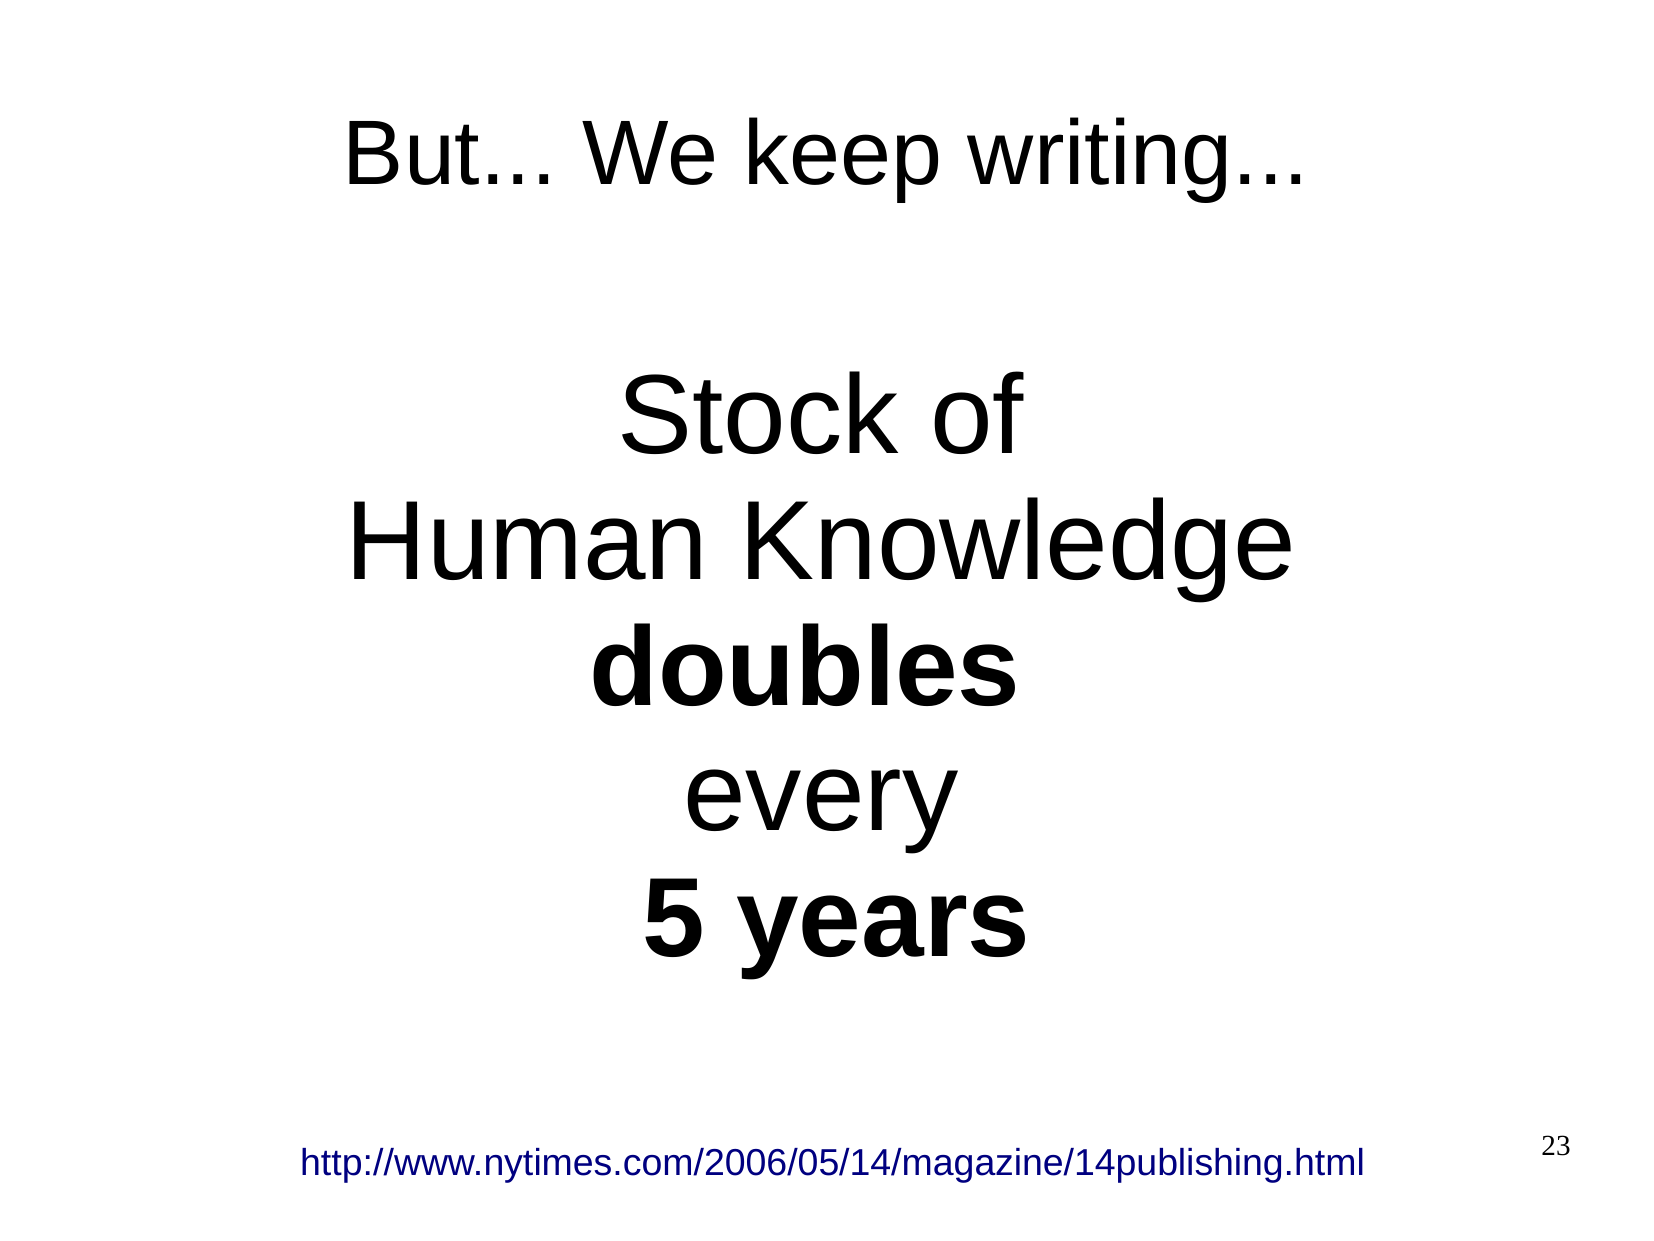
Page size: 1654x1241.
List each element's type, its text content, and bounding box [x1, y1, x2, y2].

title But... We keep writing... [82, 49, 1571, 257]
subtitle Stock of Human Knowledge doubles every 5 years [76, 352, 1565, 980]
text_box http://www.nytimes.com/2006/05/14/magazine/14publishing.html [285, 1133, 1388, 1191]
